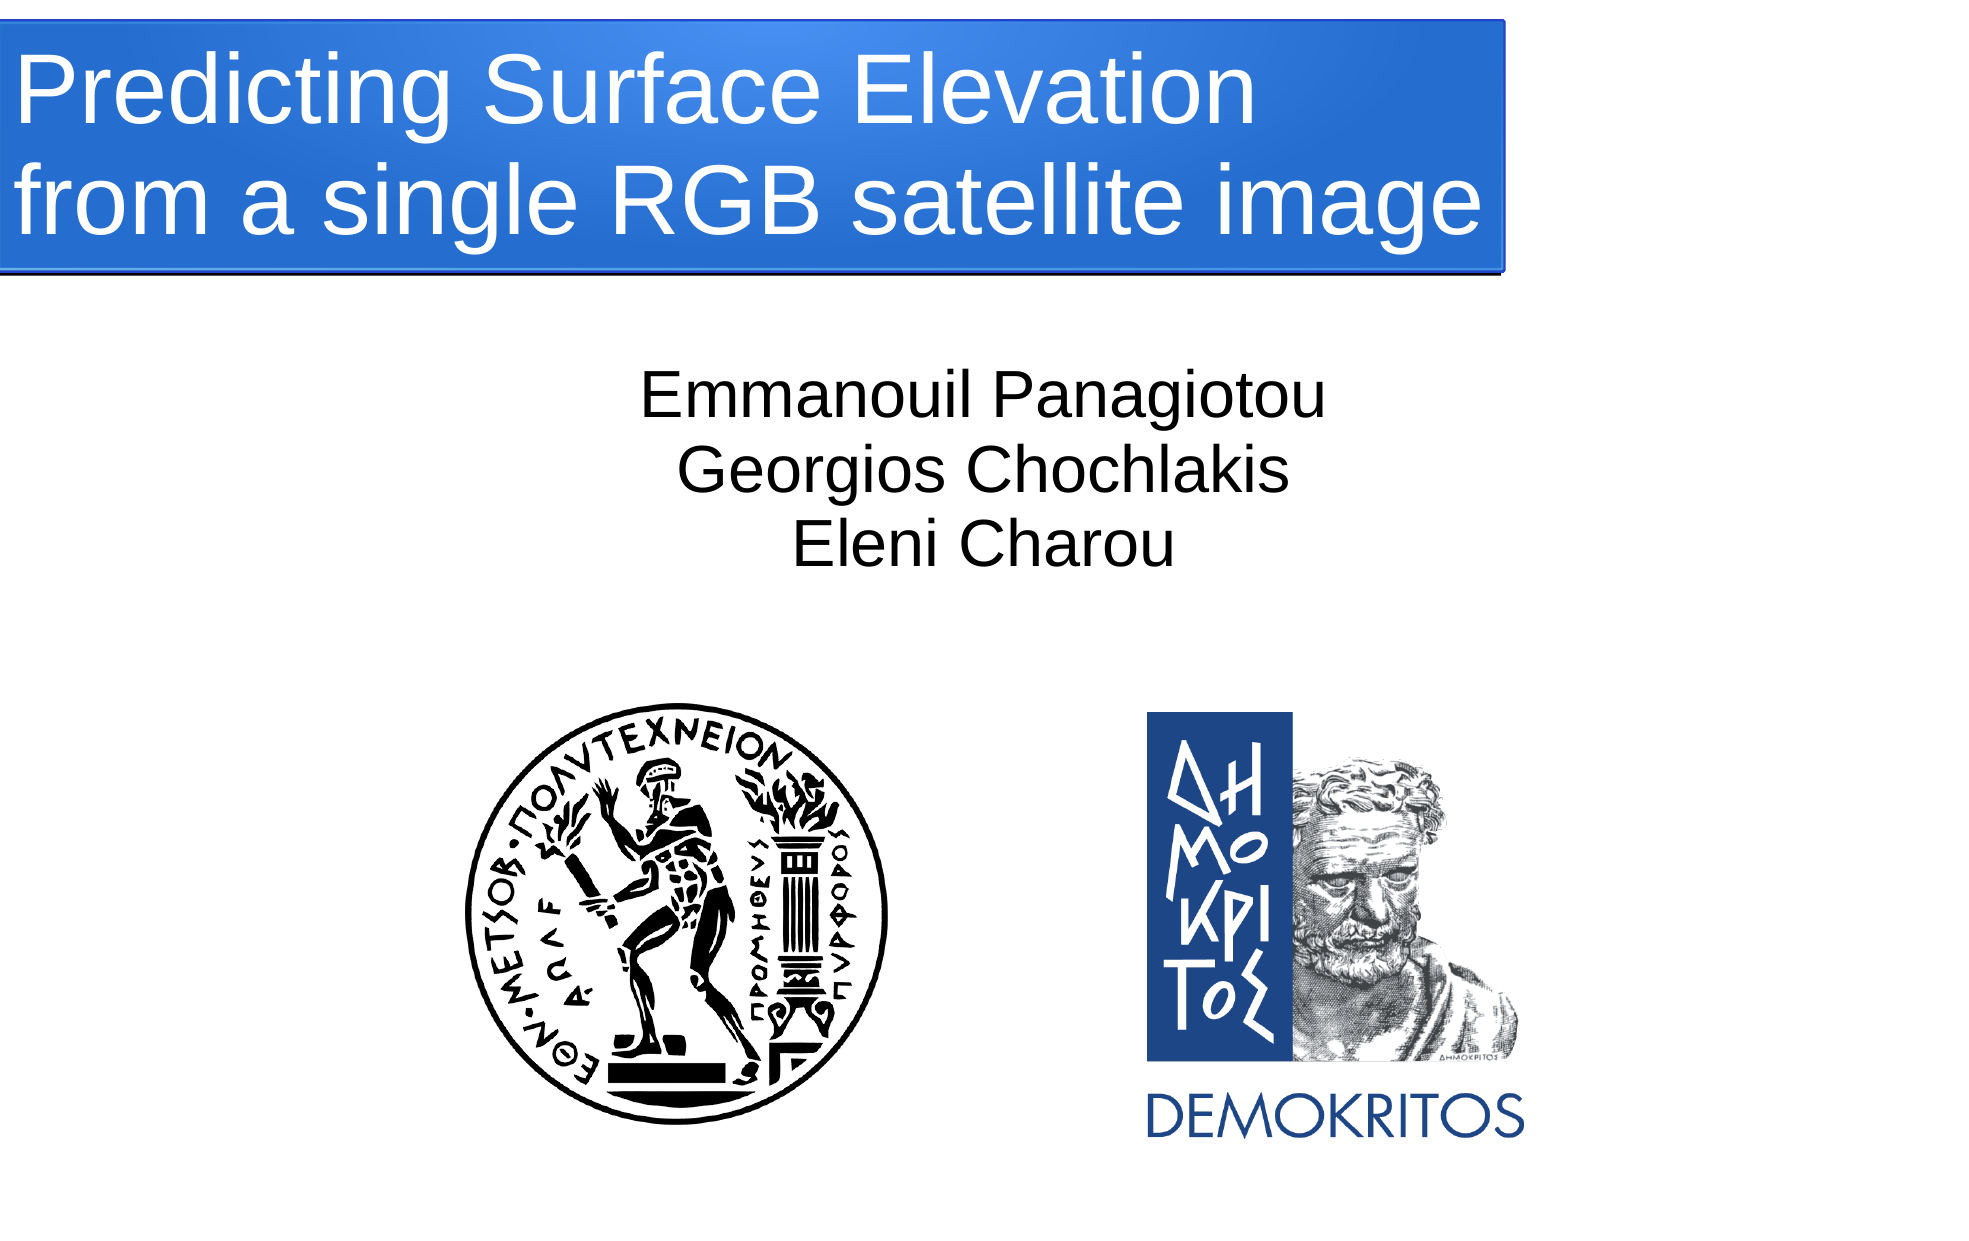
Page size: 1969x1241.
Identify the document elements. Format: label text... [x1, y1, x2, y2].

subtitle Emmanouil Panagiotou Georgios Chochlakis Eleni Charou [99, 338, 1870, 601]
picture [950, 539, 1721, 1241]
title Predicting Surface Elevation from a single RGB satellite image [13, 33, 1786, 256]
picture [465, 703, 888, 1125]
